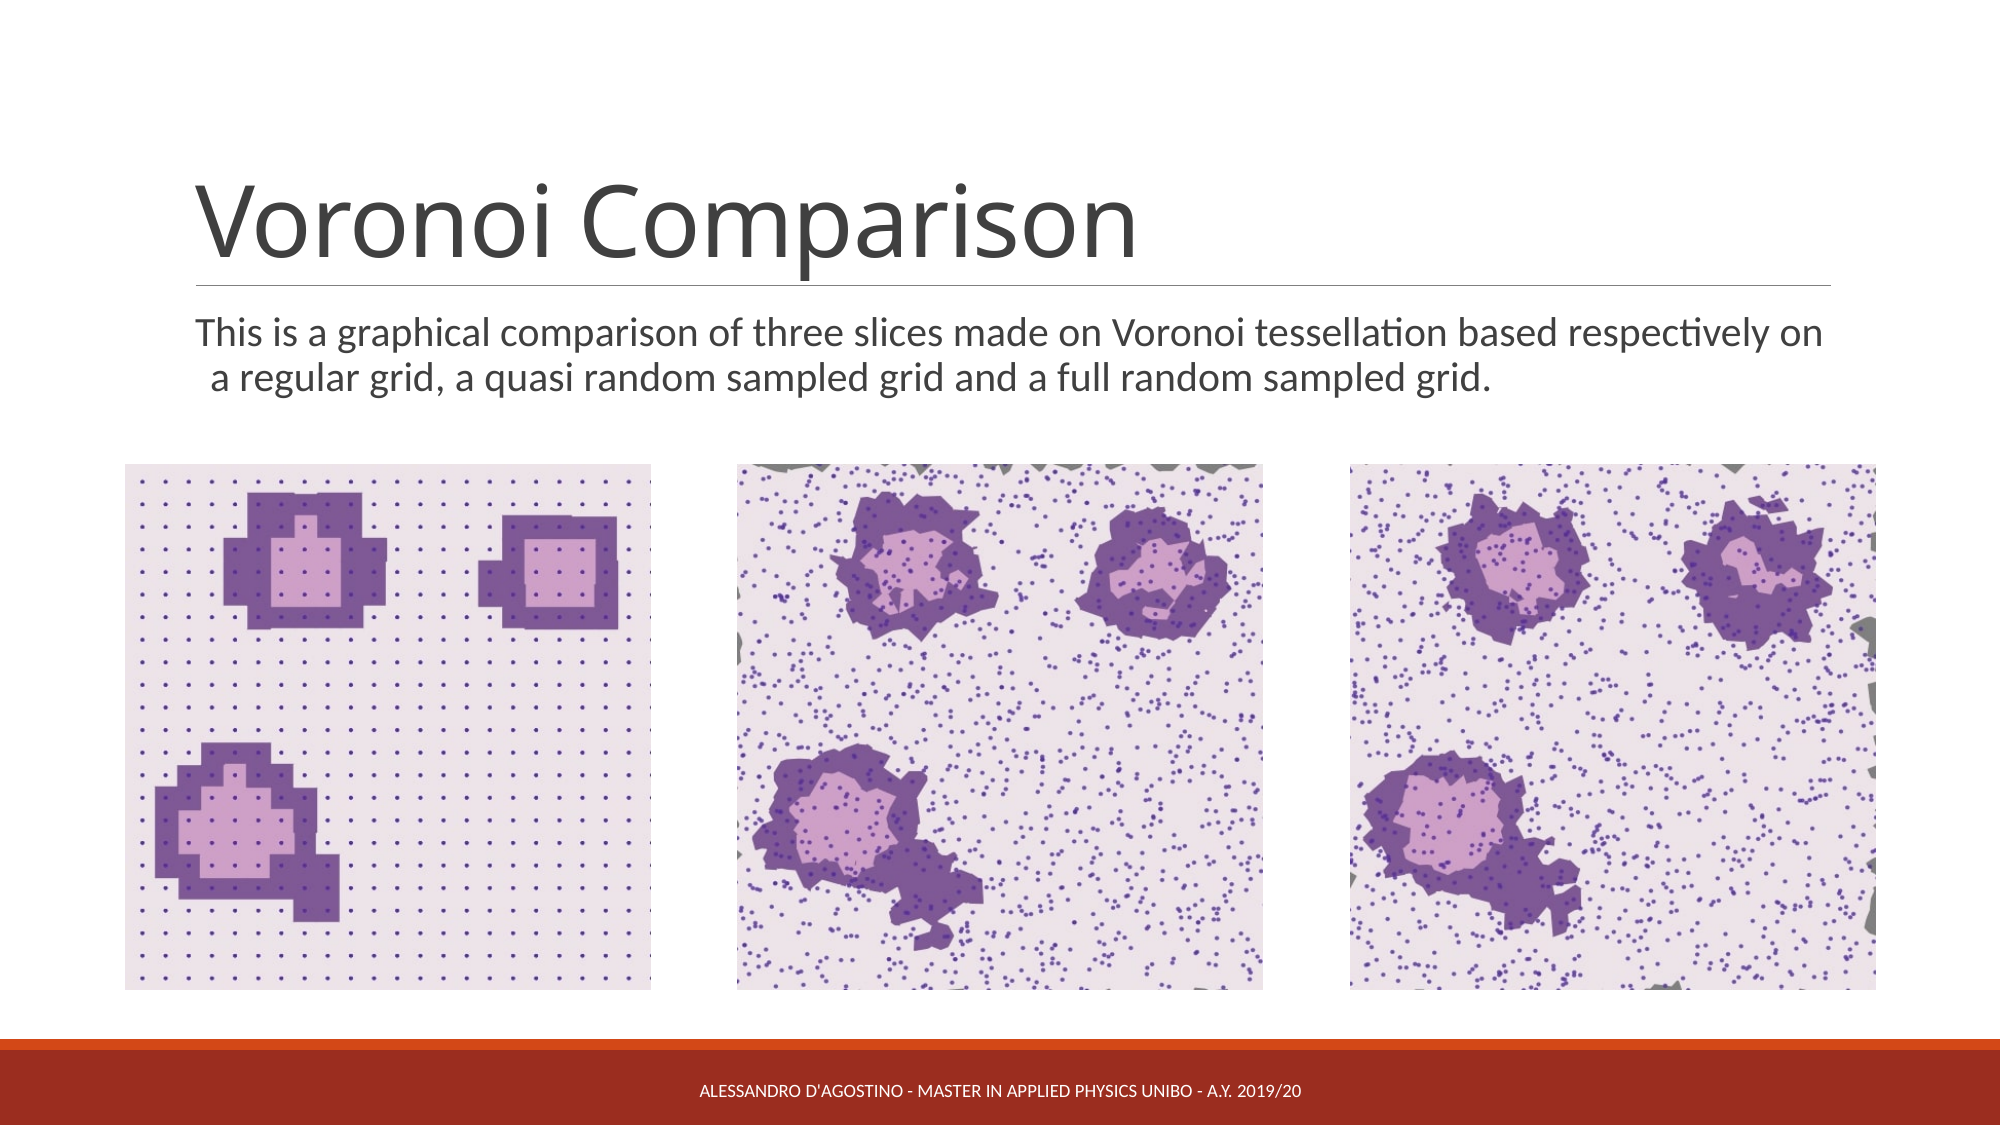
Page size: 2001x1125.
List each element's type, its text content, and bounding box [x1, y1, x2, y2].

title Voronoi Comparison [180, 47, 1831, 286]
list This is a graphical comparison of three slices made on Voronoi tessellation based respectively on a regular grid, a quasi random sampled grid and a full random sampled grid. [180, 302, 1831, 412]
picture [737, 464, 1263, 991]
text_box Alessandro d'Agostino - Master in Applied Physics UniBo - a.y. 2019/20 [604, 1059, 1396, 1120]
picture [125, 464, 651, 991]
picture [1350, 464, 1876, 991]
